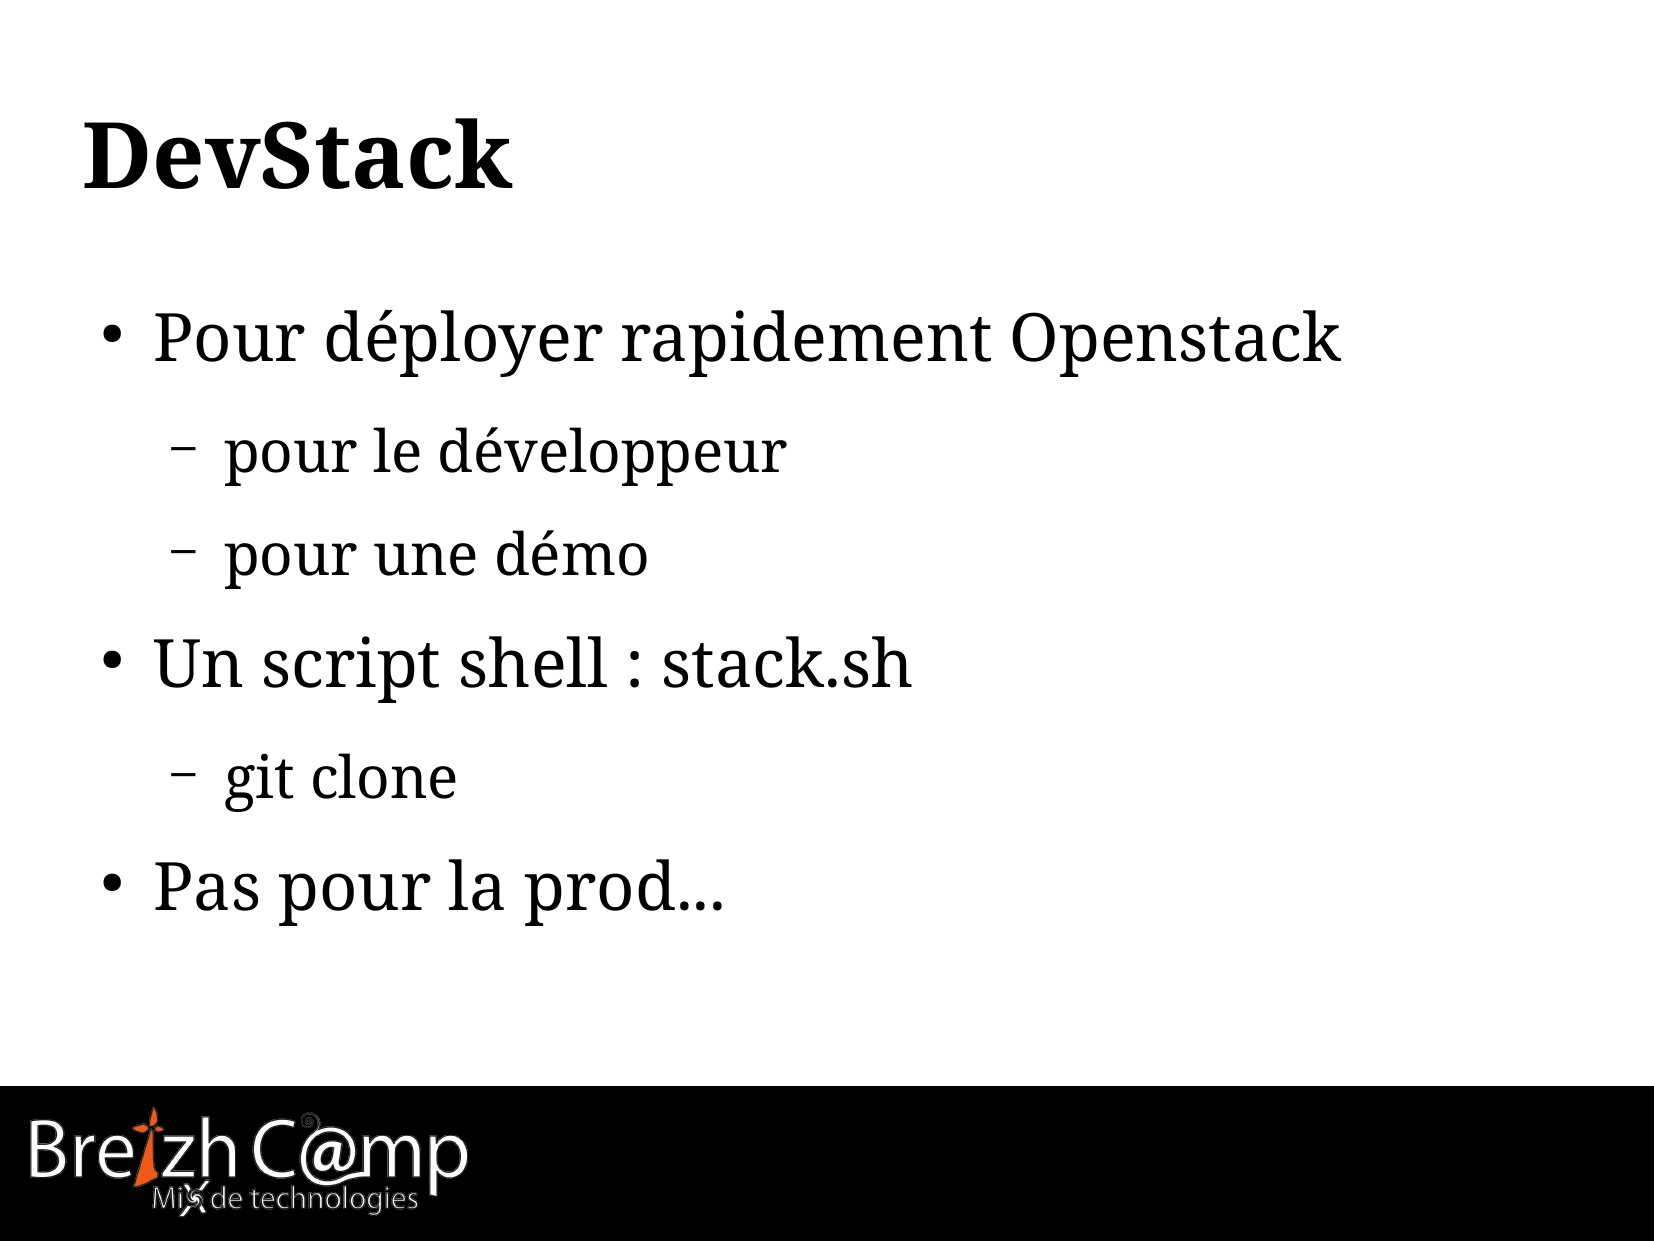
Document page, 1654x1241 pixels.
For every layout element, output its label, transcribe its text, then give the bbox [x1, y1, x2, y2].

list Pour déployer rapidement Openstack pour le développeur pour une démo Un script shell : stack.sh git clone Pas pour la prod... [82, 290, 1538, 1010]
title DevStack [82, 49, 1571, 257]
picture [30, 1107, 468, 1217]
